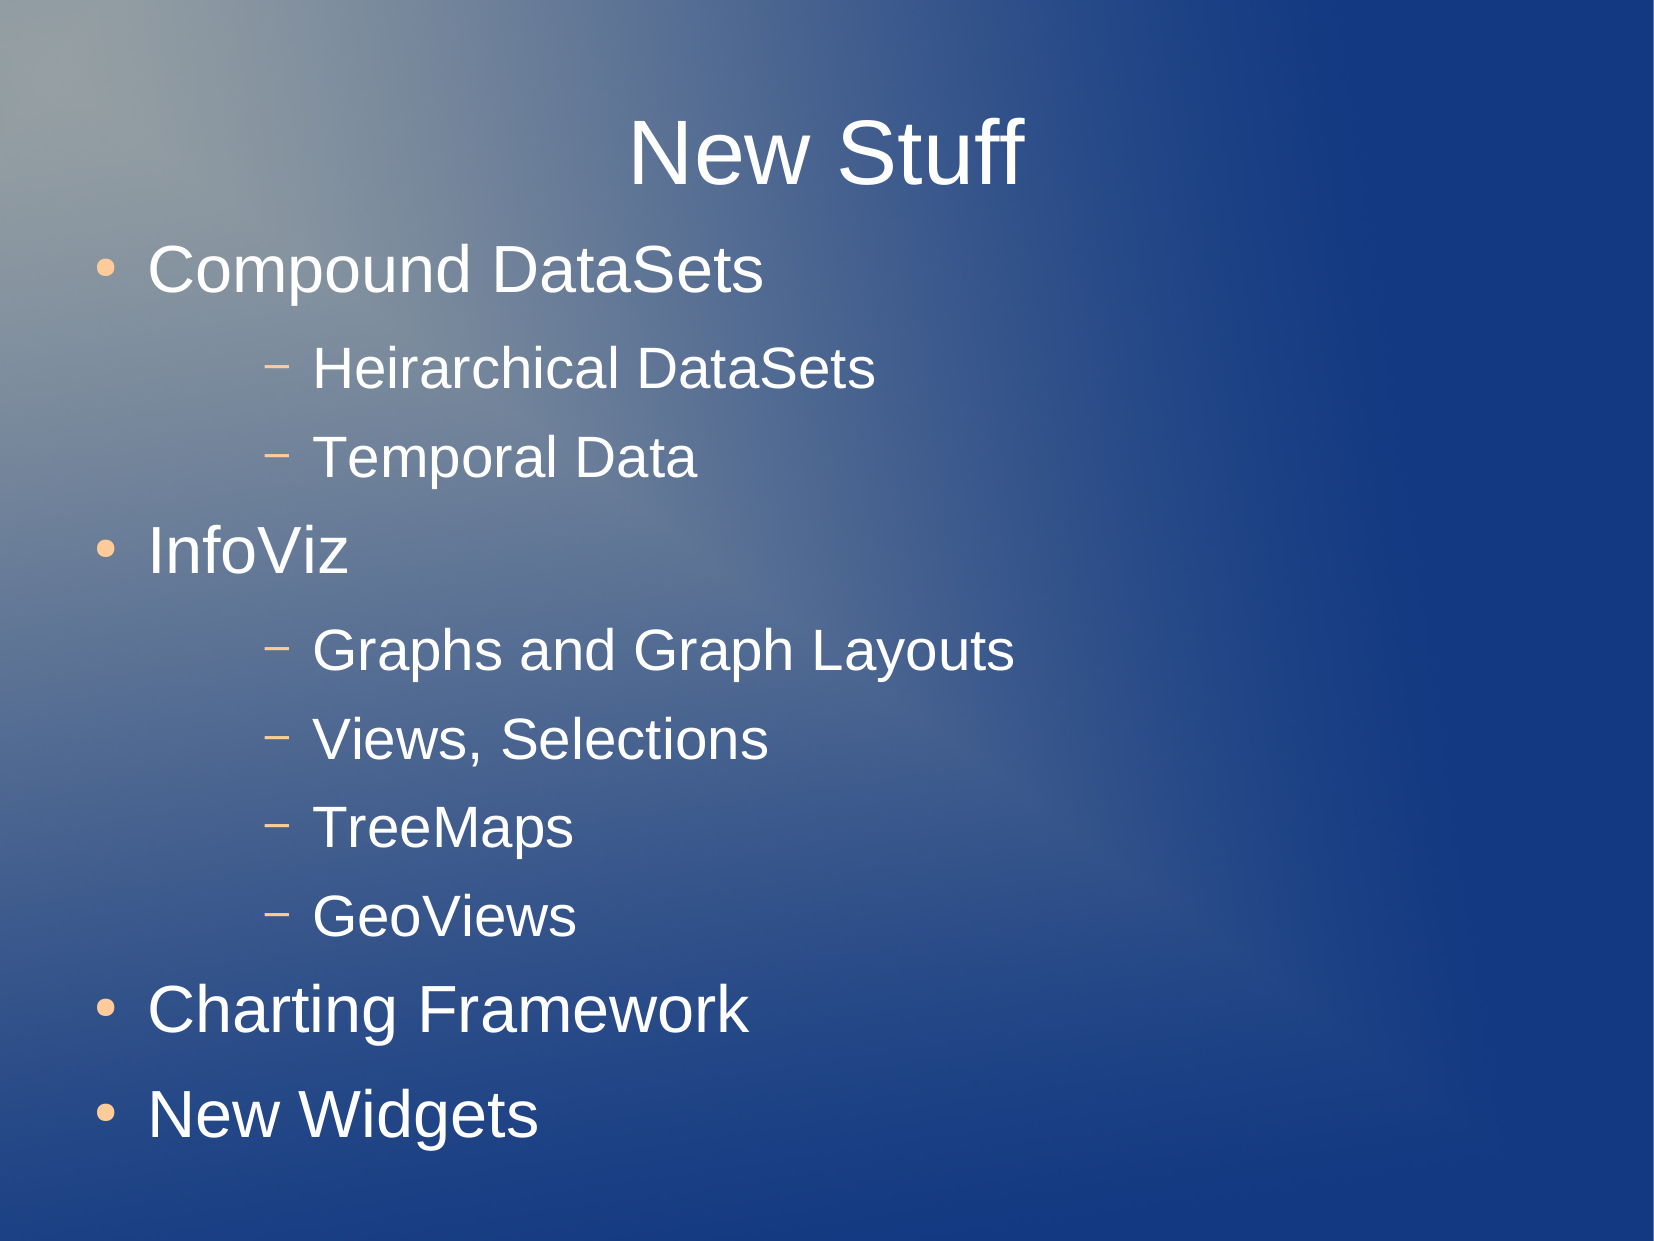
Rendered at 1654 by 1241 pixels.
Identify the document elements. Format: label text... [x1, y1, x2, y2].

list Compound DataSets Heirarchical DataSets Temporal Data InfoViz Graphs and Graph Layouts Views, Selections TreeMaps GeoViews Charting Framework New Widgets [76, 231, 1565, 1152]
title New Stuff [82, 56, 1571, 250]
picture [0, 0, 1654, 1241]
